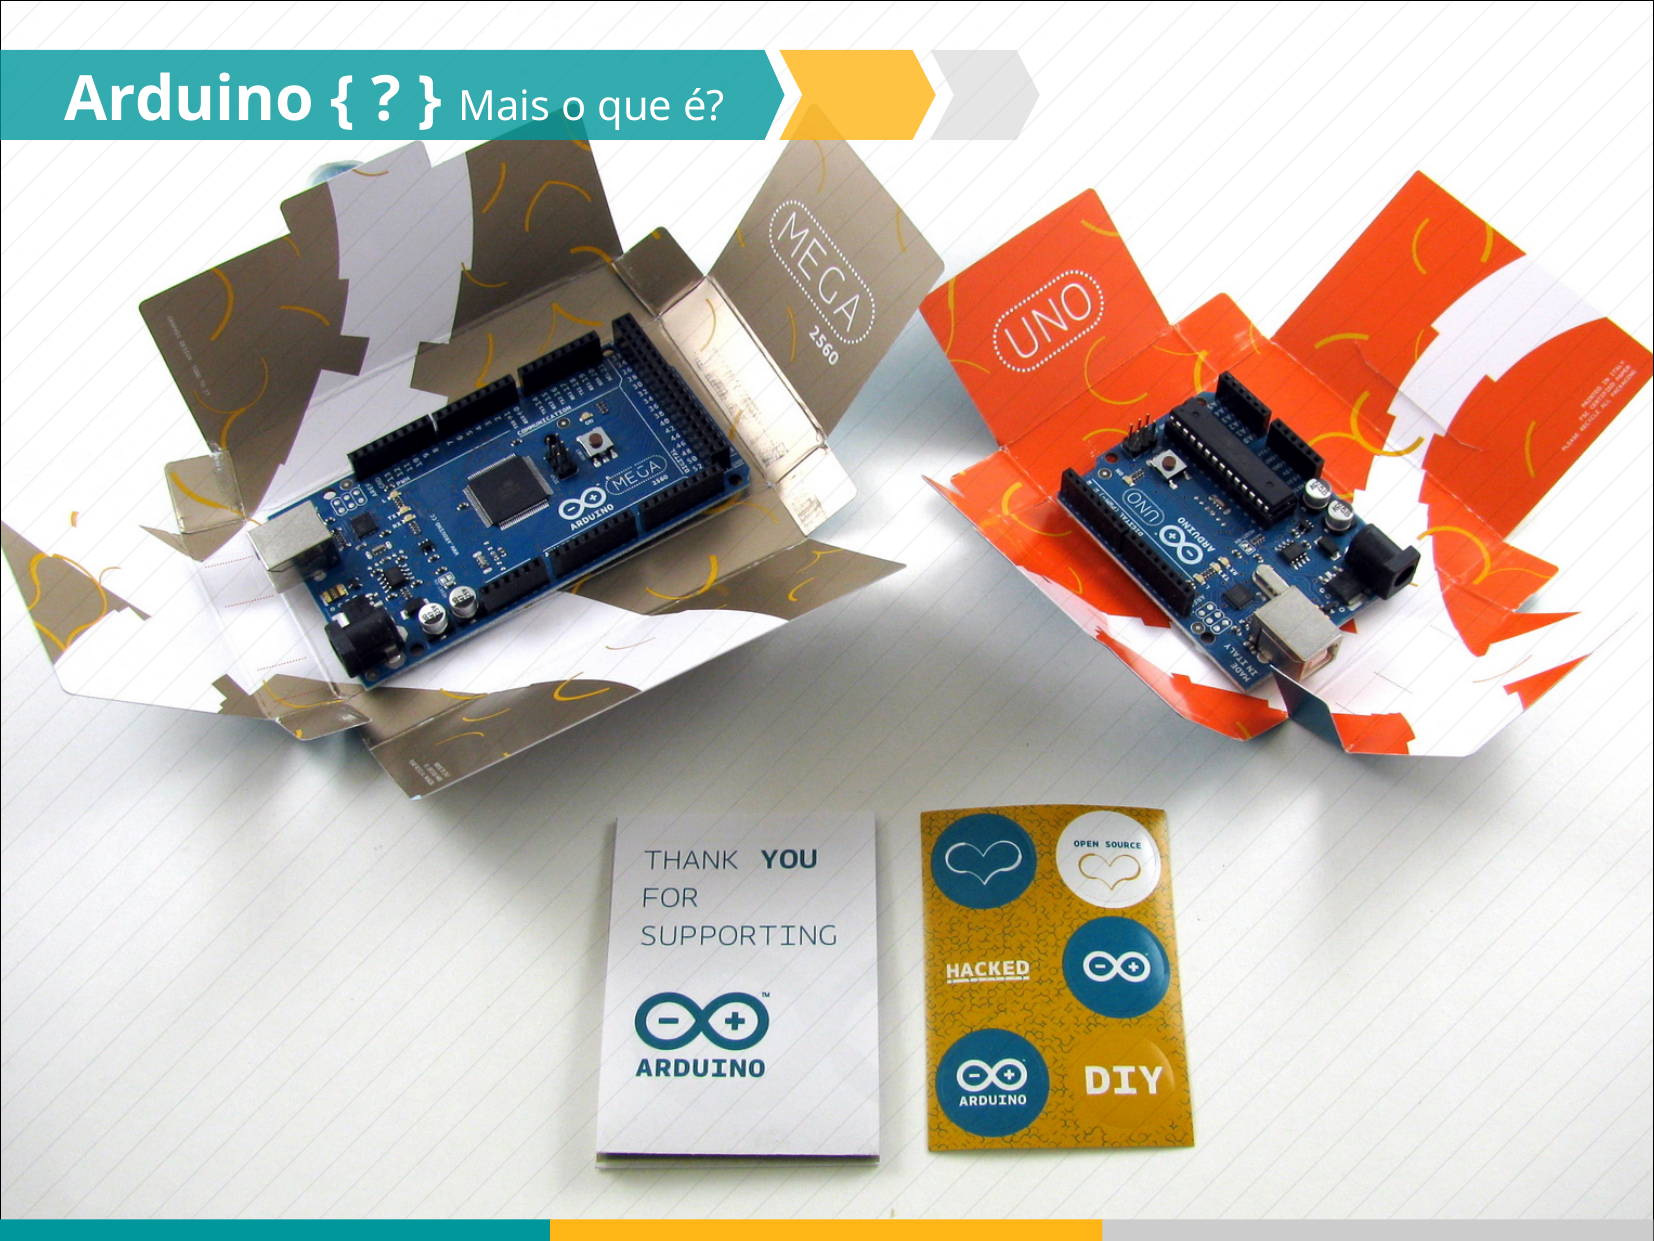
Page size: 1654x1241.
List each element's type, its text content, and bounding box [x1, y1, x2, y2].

text_box [0, 0, 1654, 1241]
text_box Arduino { ? } Mais o que é? [49, 32, 772, 144]
